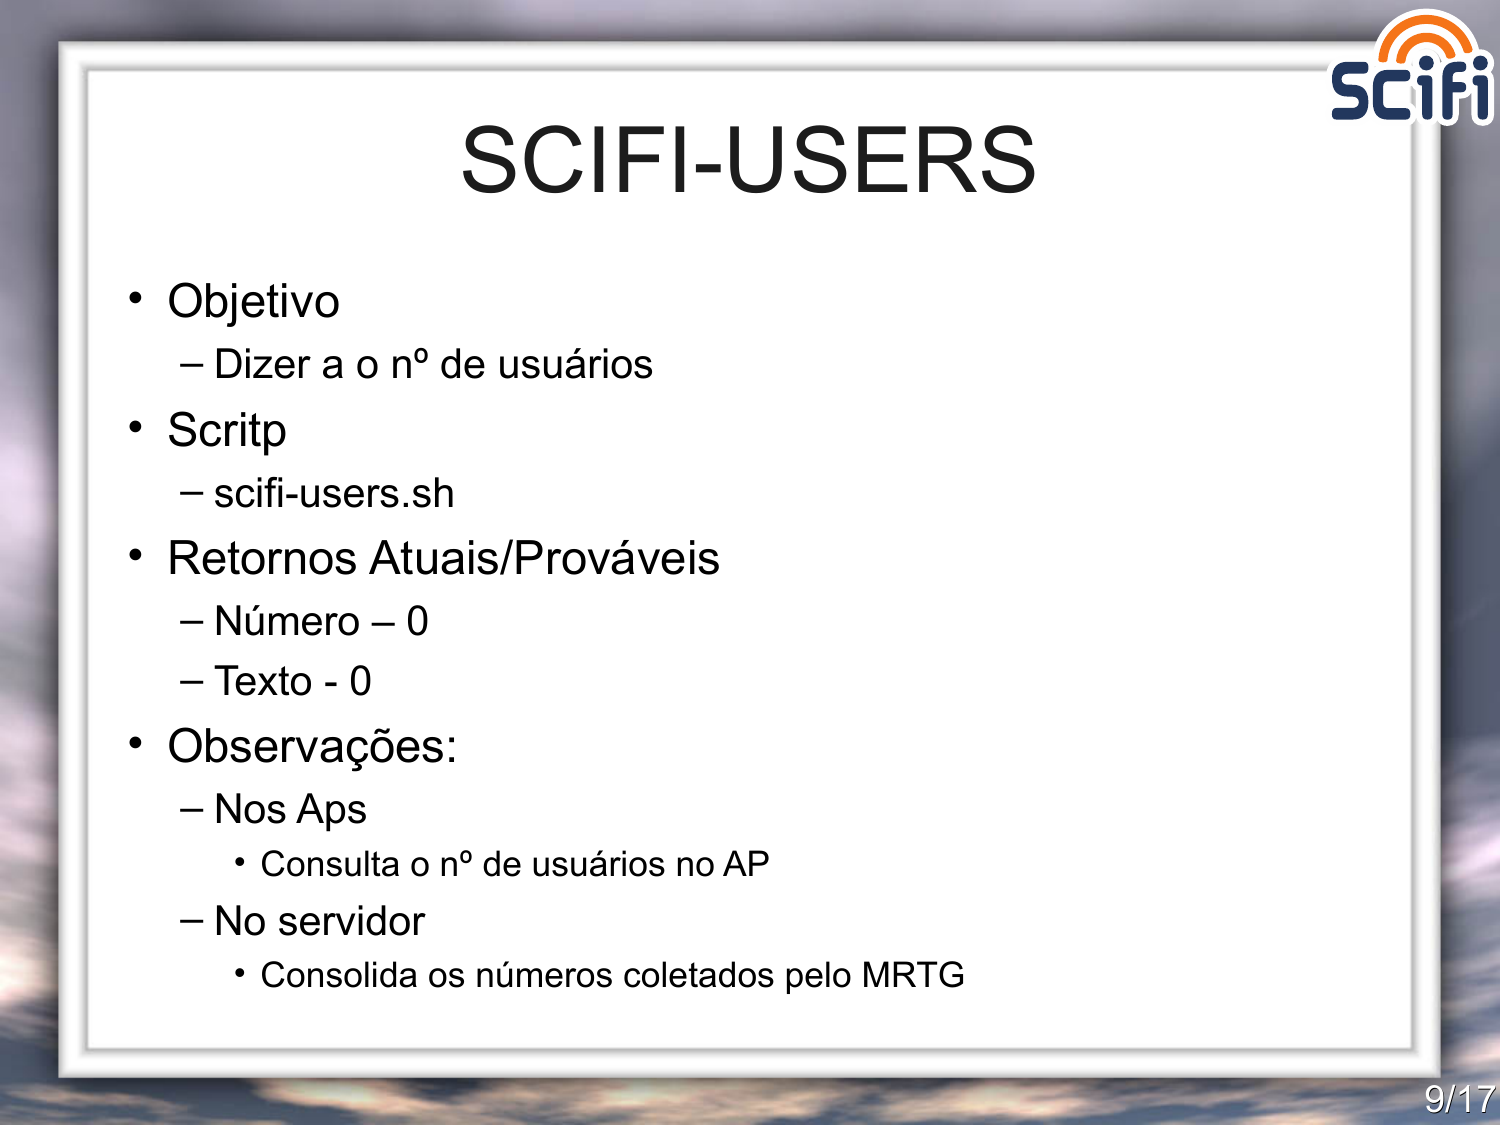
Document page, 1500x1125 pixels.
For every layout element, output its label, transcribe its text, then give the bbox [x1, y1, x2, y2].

picture [0, 0, 1500, 1125]
list Objetivo Dizer a o nº de usuários Scritp scifi-users.sh Retornos Atuais/Prováveis Número – 0 Texto - 0 Observações: Nos Aps Consulta o nº de usuários no AP No servidor Consolida os números coletados pelo MRTG [112, 262, 1401, 1005]
title SCIFI-USERS [75, 62, 1426, 250]
